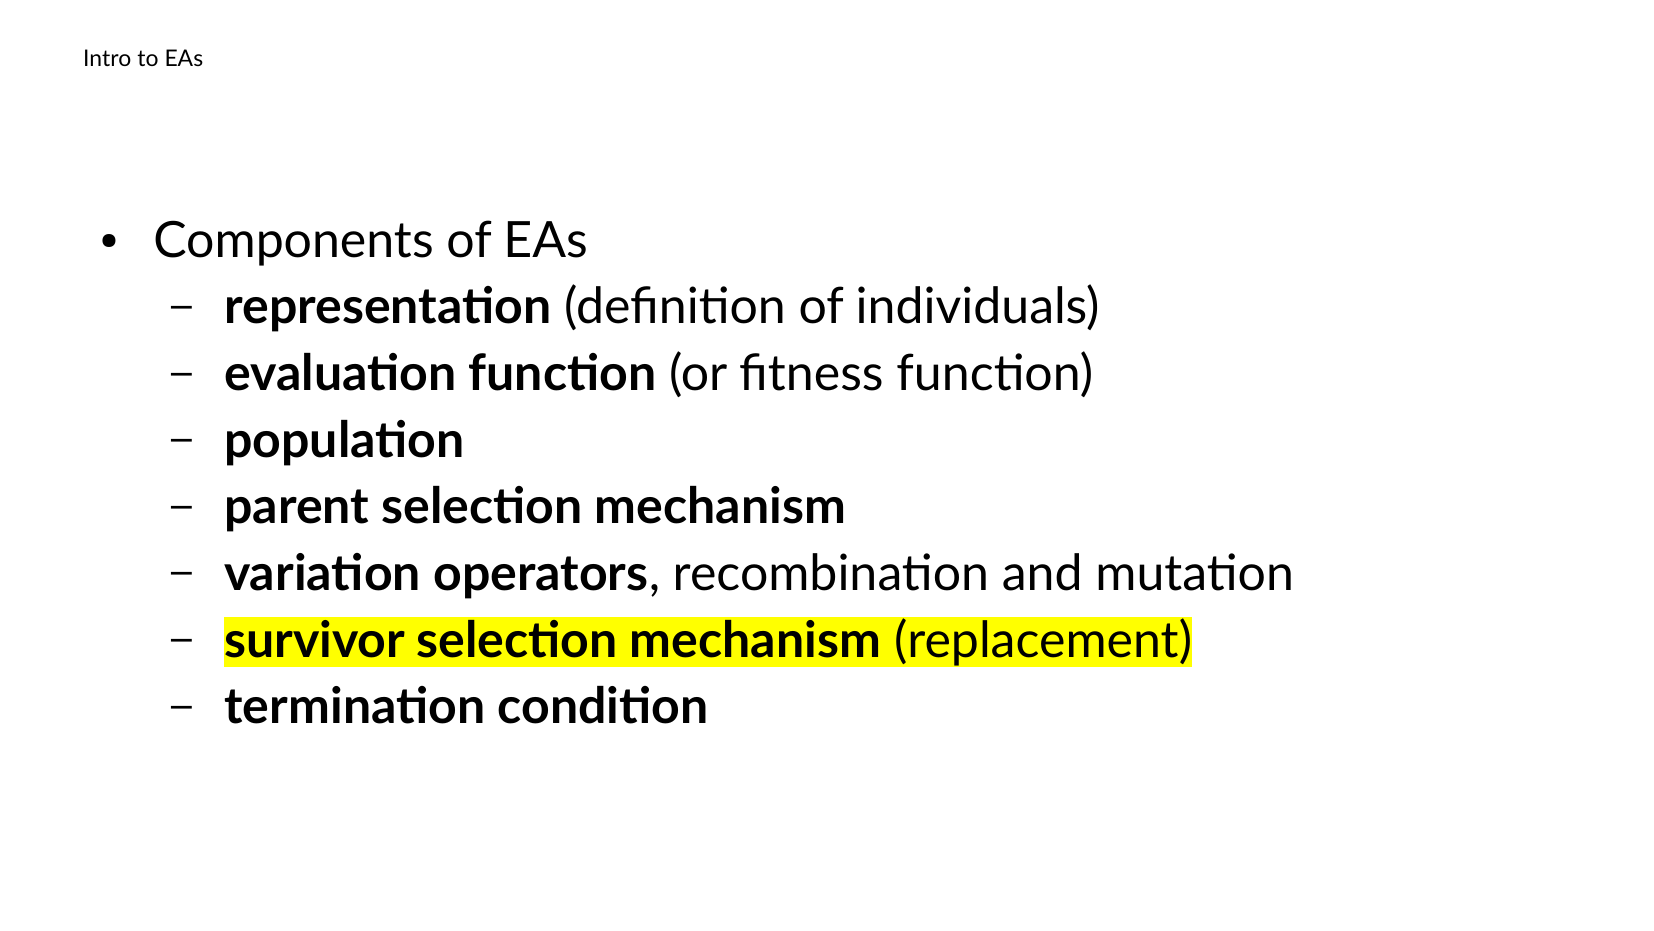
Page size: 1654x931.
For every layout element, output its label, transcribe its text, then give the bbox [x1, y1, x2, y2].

list Components of EAs representation (definition of individuals) evaluation function (or fitness function) population parent selection mechanism variation operators, recombination and mutation survivor selection mechanism (replacement) termination condition [82, 217, 1571, 839]
title Intro to EAs [83, 0, 1571, 119]
